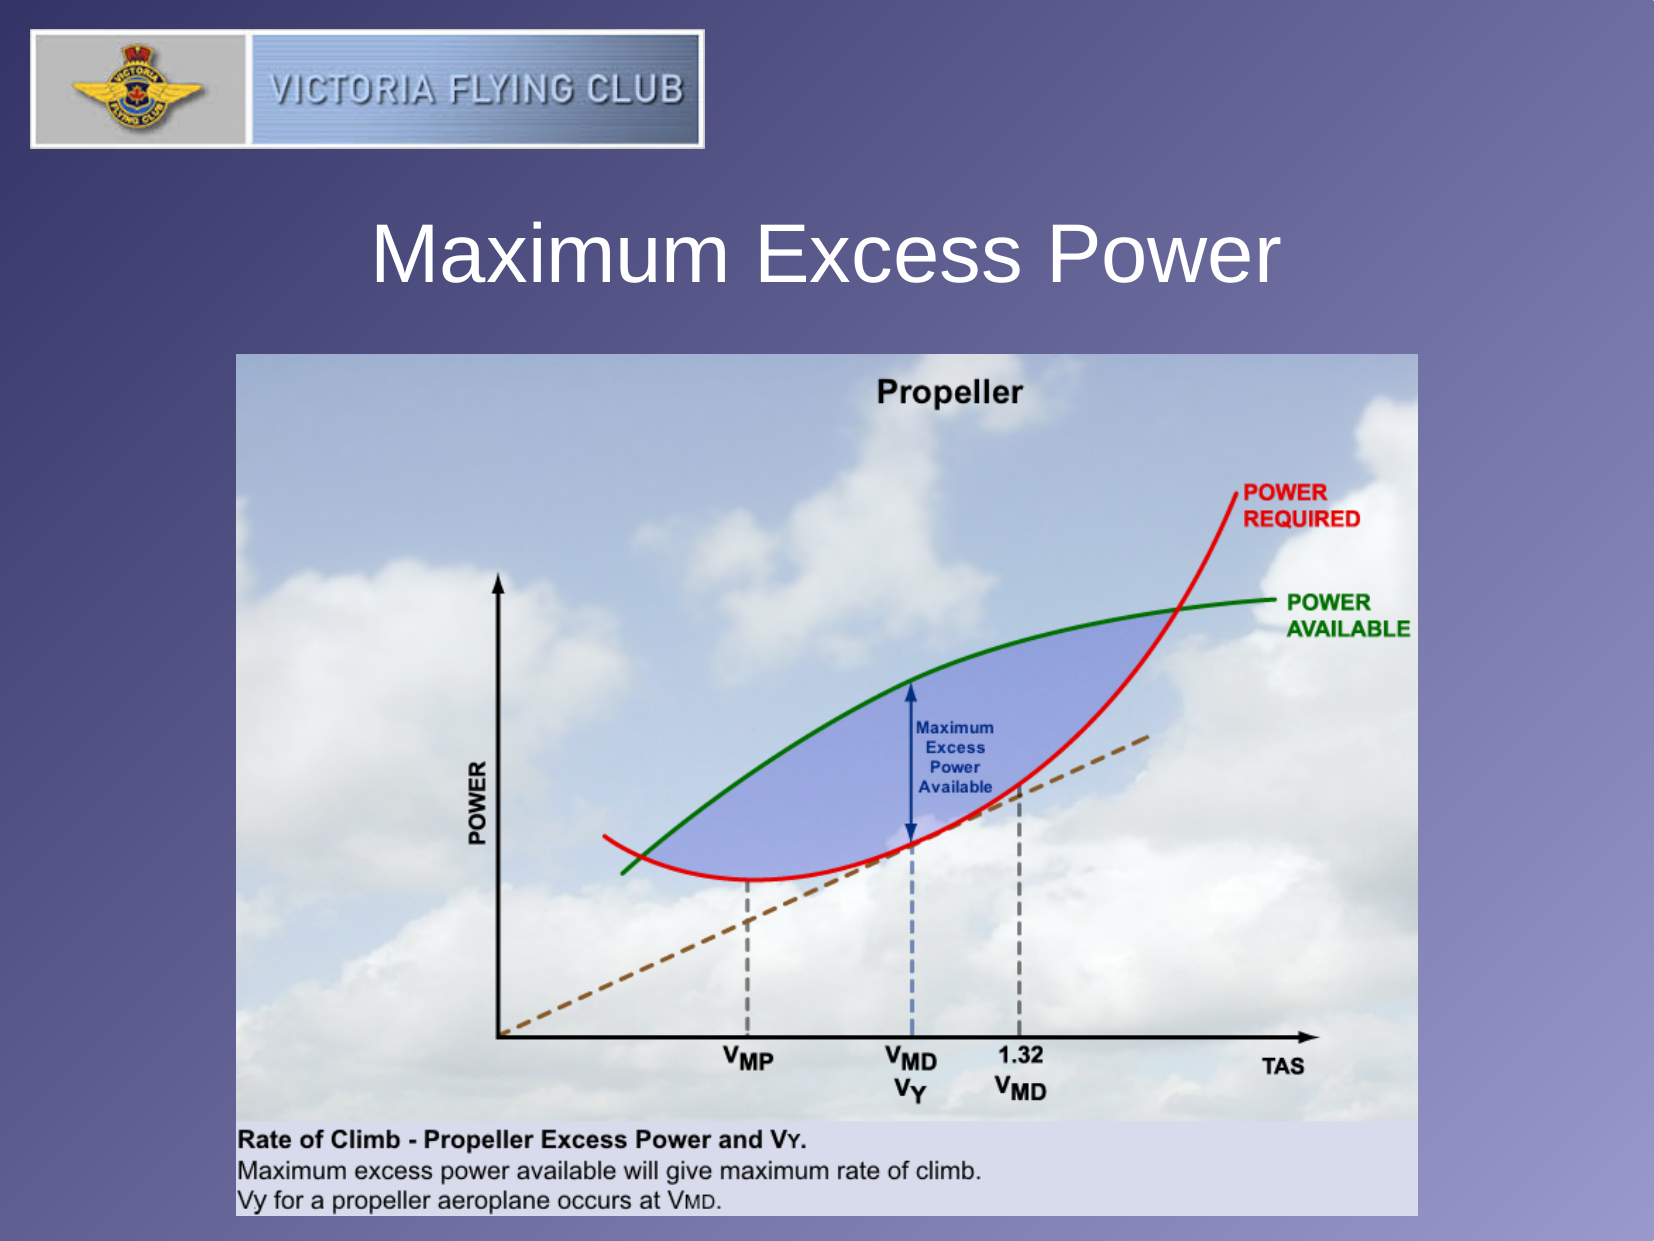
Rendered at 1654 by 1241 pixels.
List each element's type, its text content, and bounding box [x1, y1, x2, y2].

title Maximum Excess Power [82, 149, 1571, 357]
picture [30, 29, 705, 149]
picture [236, 354, 1418, 1216]
